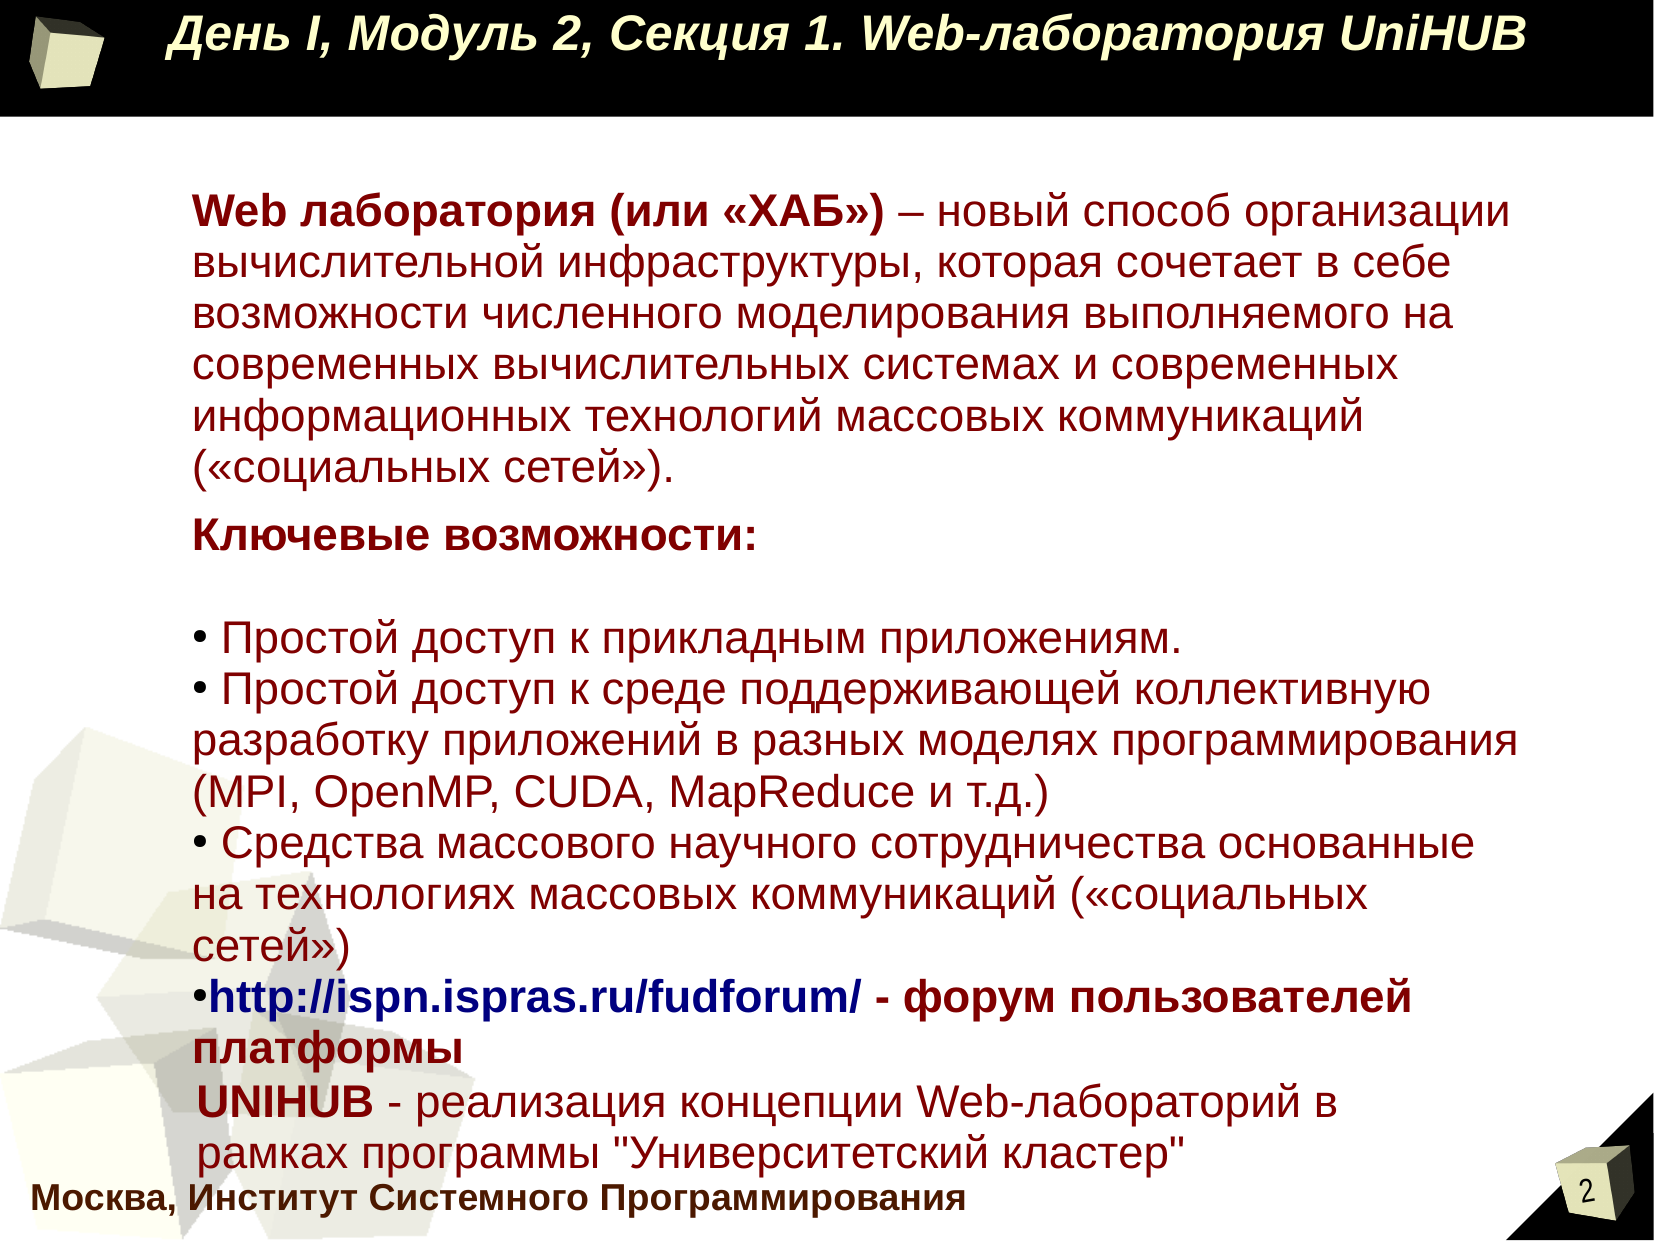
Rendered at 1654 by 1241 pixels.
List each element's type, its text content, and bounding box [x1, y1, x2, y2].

picture [194, 1187, 203, 1204]
picture [0, 726, 477, 1241]
picture [464, 1193, 472, 1198]
text_box Web лаборатория (или «ХАБ») – новый способ организации вычислительной инфраструктуры, которая сочетает в себе возможности численного моделирования выполняемого на современных вычислительных системах и современных информационных технологий массовых коммуникаций («социальных сетей»). [177, 177, 1565, 562]
text_box Ключевые возможности: Простой доступ к прикладным приложениям. Простой доступ к среде поддерживающей коллективную разработку приложений в разных моделях программирования (MPI, OpenMP, CUDA, MapReduce и т.д.) Средства массового научного сотрудничества основанные на технологиях массовых коммуникаций («социальных сетей») http://ispn.ispras.ru/fudforum/ - форум пользователей платформы [177, 501, 1551, 1081]
text_box UNIHUB - реализация концепции Web-лабораторий в рамках программы "Университетский кластер" [181, 1068, 1495, 1187]
